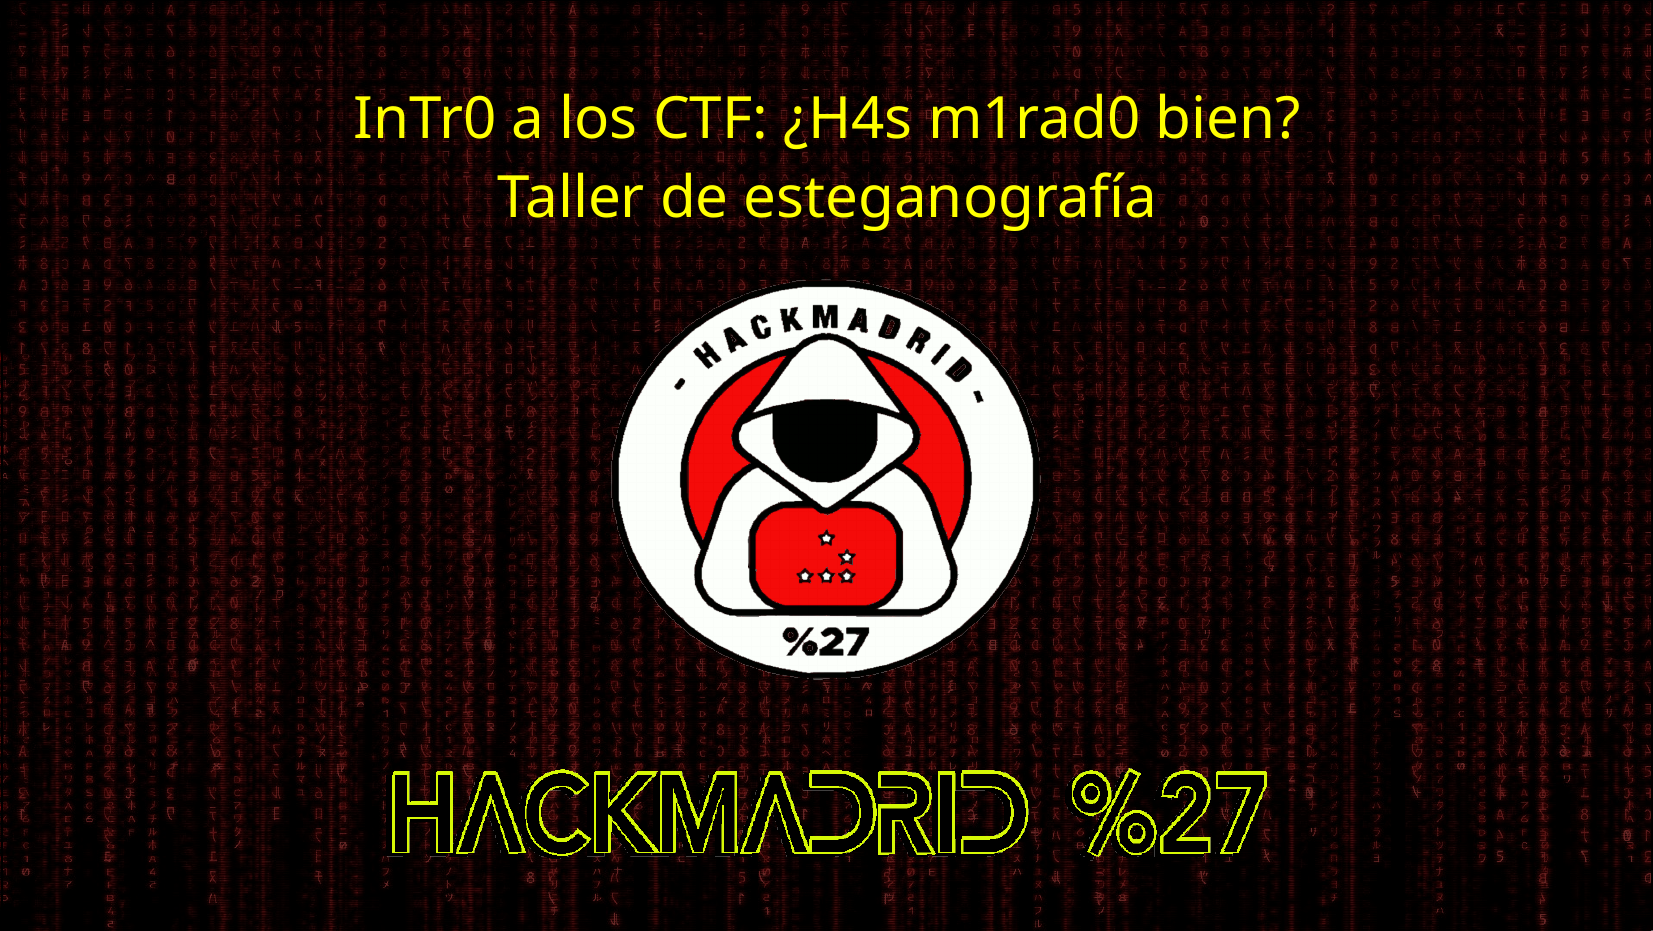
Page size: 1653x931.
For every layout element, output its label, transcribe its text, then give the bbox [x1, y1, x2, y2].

title InTr0 a los CTF: ¿H4s m1rad0 bien? Taller de esteganografía [121, 52, 1534, 260]
text_box [0, 0, 1653, 931]
